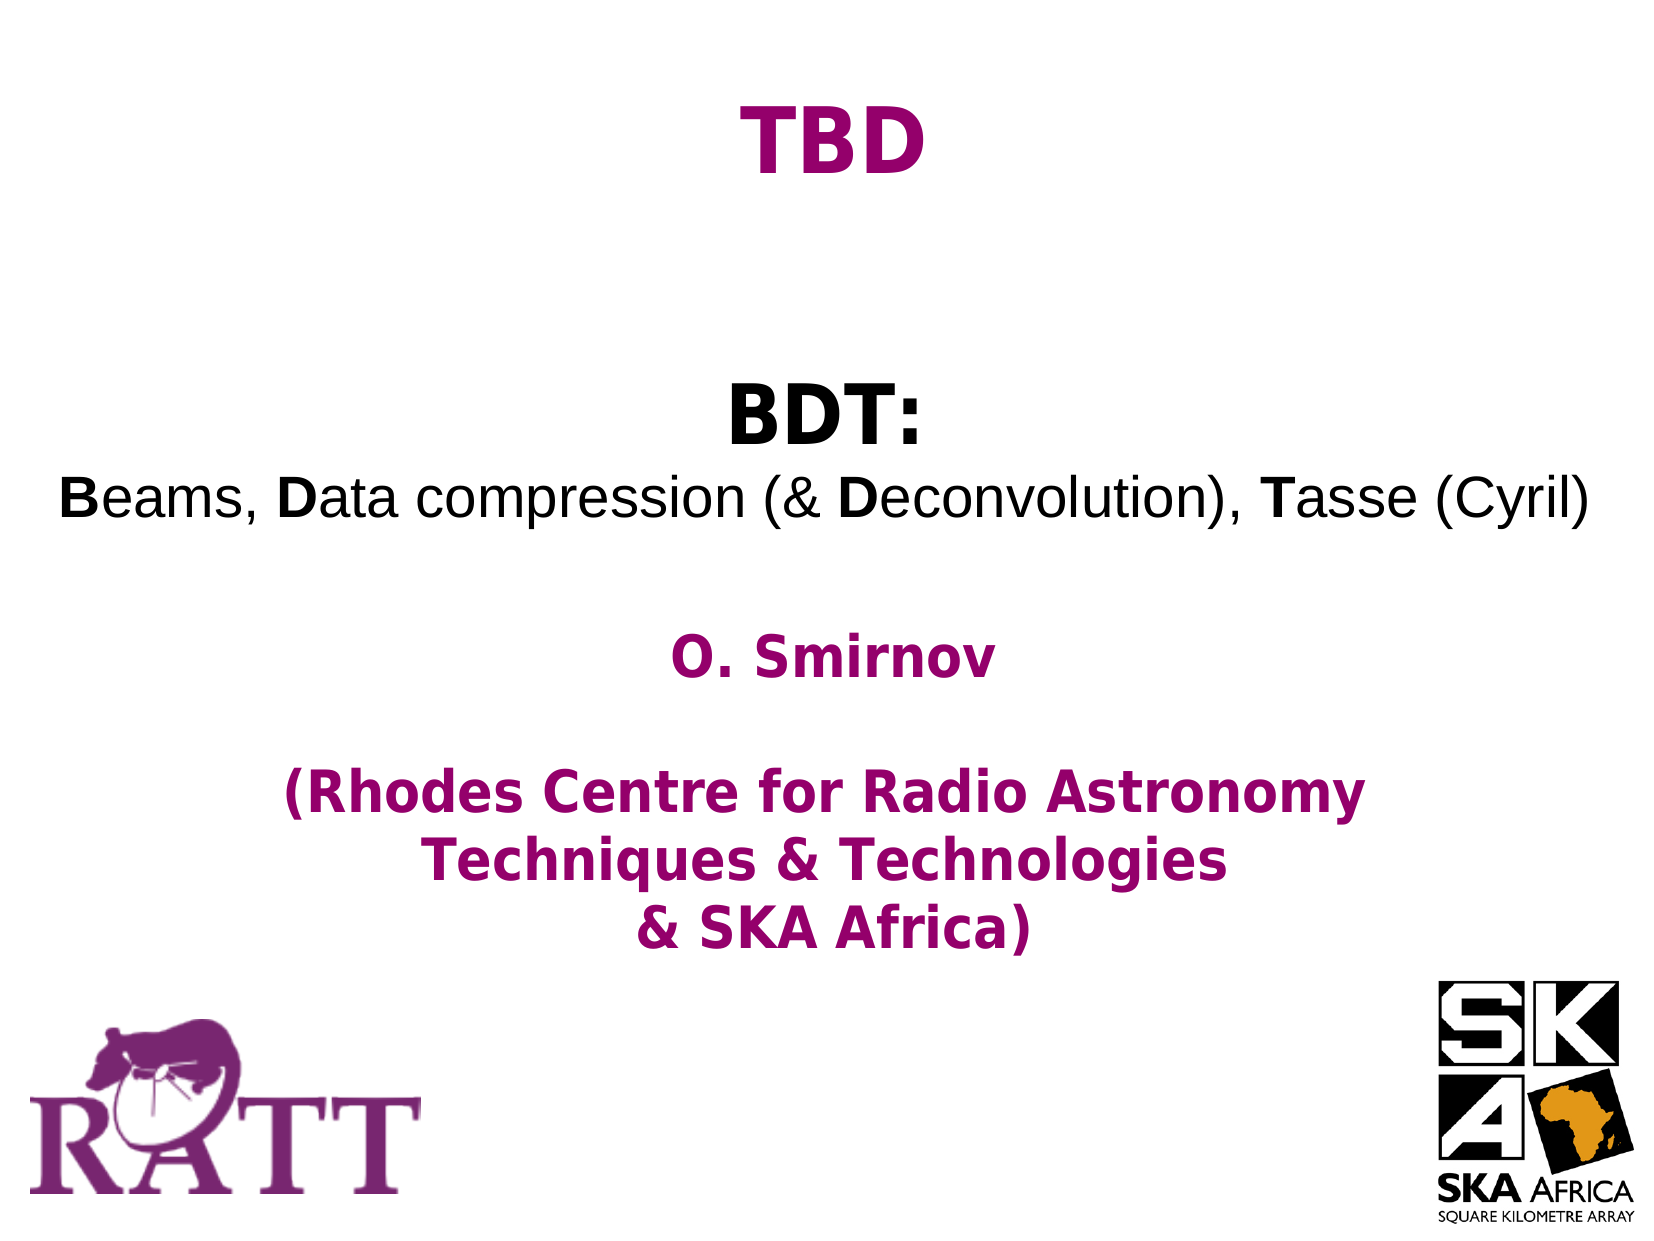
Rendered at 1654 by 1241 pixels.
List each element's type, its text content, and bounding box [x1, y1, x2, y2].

picture [30, 1019, 421, 1194]
text_box BDT: Beams, Data compression (& Deconvolution), Tasse (Cyril) [15, 360, 1636, 537]
picture [1429, 974, 1643, 1231]
subtitle TBD O. Smirnov (Rhodes Centre for Radio Astronomy Techniques & Technologies & SKA Africa) [90, 45, 1579, 360]
subtitle TBD O. Smirnov (Rhodes Centre for Radio Astronomy Techniques & Technologies & SKA Africa) [90, 537, 1579, 1006]
